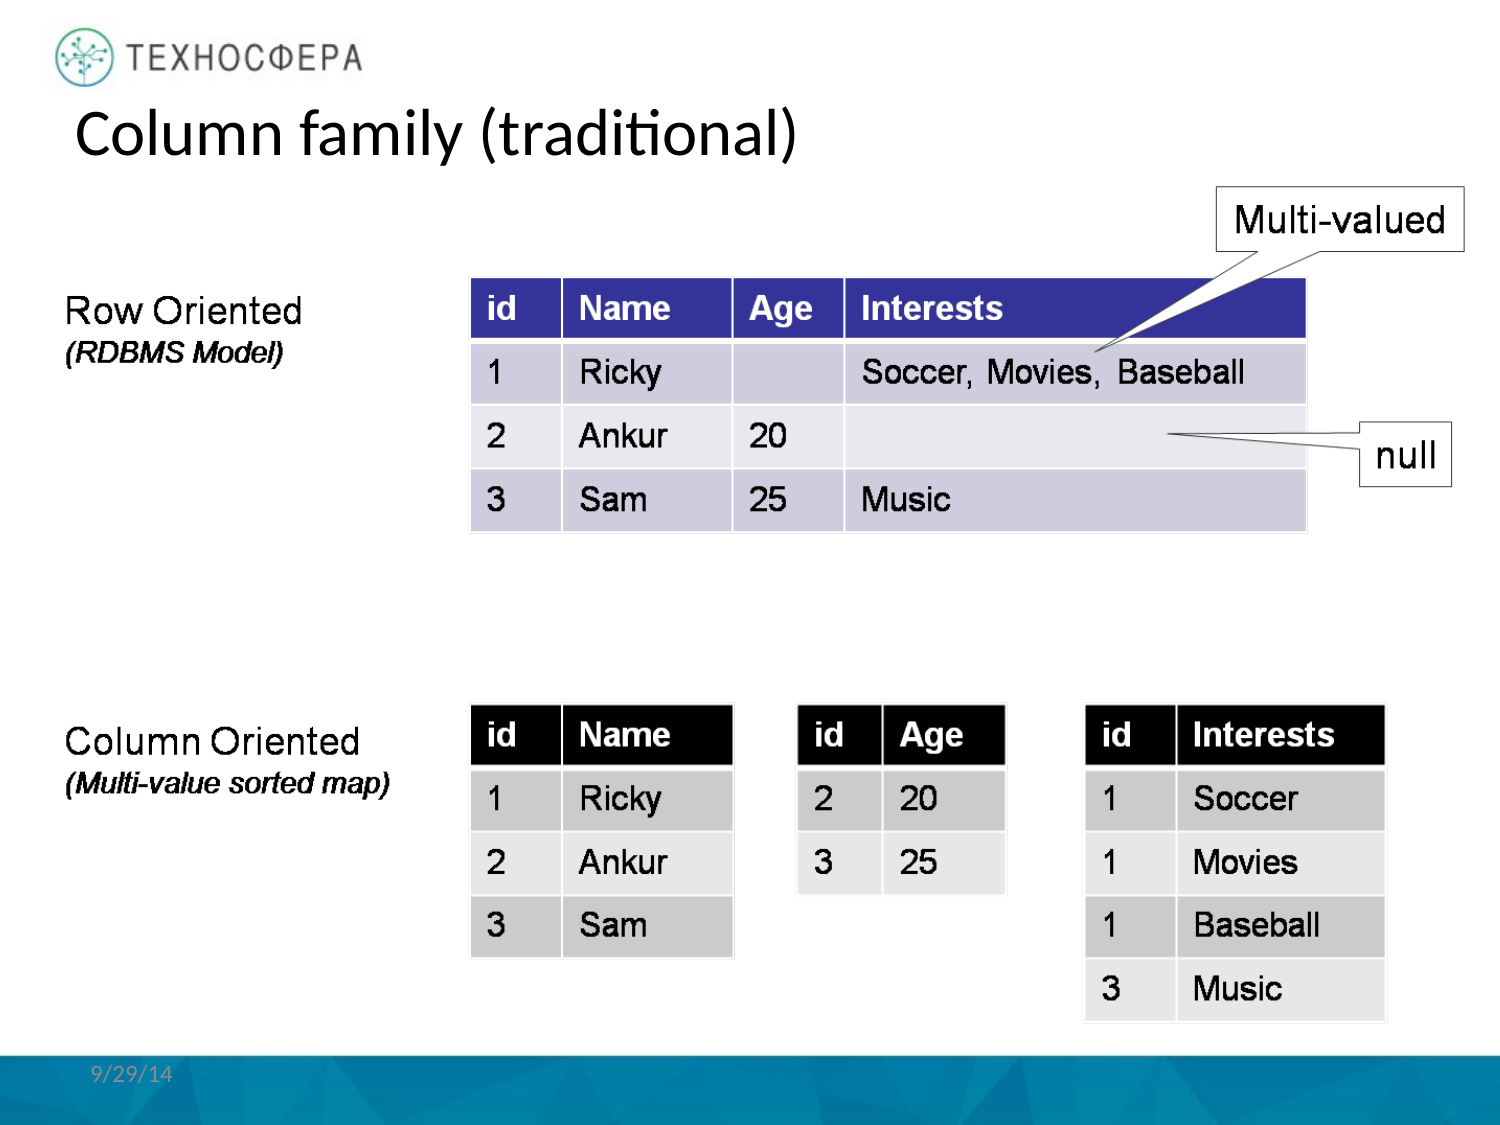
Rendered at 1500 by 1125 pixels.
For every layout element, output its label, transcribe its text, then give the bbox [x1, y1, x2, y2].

title Column family (traditional) [75, 45, 1425, 181]
picture [0, 0, 1500, 1057]
